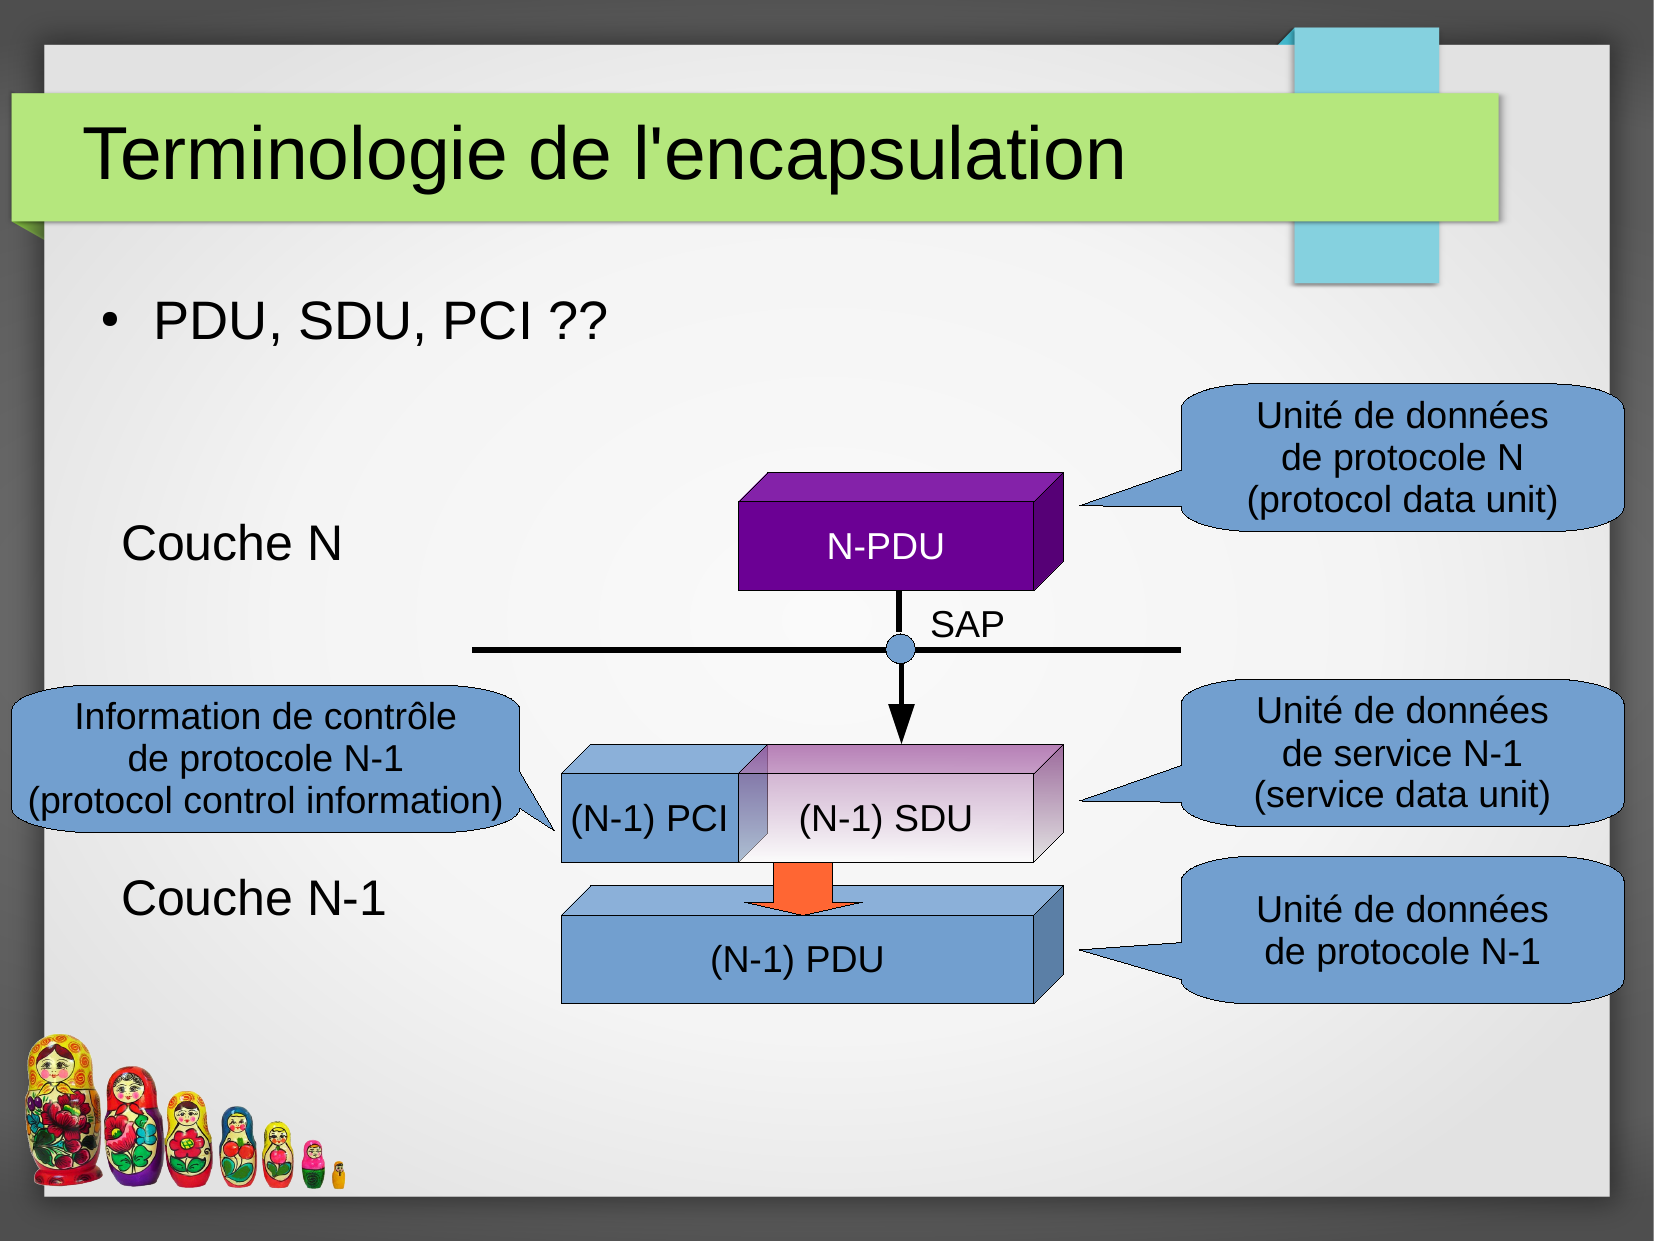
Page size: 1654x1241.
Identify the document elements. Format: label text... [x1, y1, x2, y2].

text_box H App [561, 744, 766, 774]
text_box (N-1) SDU [738, 774, 1033, 863]
text_box (N-1) PDU [561, 916, 1033, 1004]
text_box H Pre [738, 472, 1062, 502]
list PDU, SDU, PCI ?? [82, 290, 1571, 1010]
text_box Couche N [106, 508, 367, 579]
text_box Unité de données de protocole N-1 [1079, 856, 1625, 1004]
text_box [744, 862, 863, 916]
text_box Information de contrôle de protocole N-1 (protocol control information) [11, 685, 555, 833]
text_box Unité de données de protocole N (protocol data unit) [1079, 383, 1625, 532]
text_box (N-1) PCI [561, 774, 738, 863]
text_box Unité de données de service N-1 (service data unit) [1079, 679, 1625, 827]
title Terminologie de l'encapsulation [82, 94, 1264, 213]
picture [0, 0, 1654, 1241]
text_box Données [561, 885, 801, 916]
text_box SAP [915, 596, 1034, 654]
text_box N-PDU [738, 502, 1033, 591]
text_box Données [805, 885, 1062, 916]
text_box [885, 633, 915, 664]
text_box H Ses [738, 744, 1062, 774]
text_box Couche N-1 [106, 862, 426, 934]
